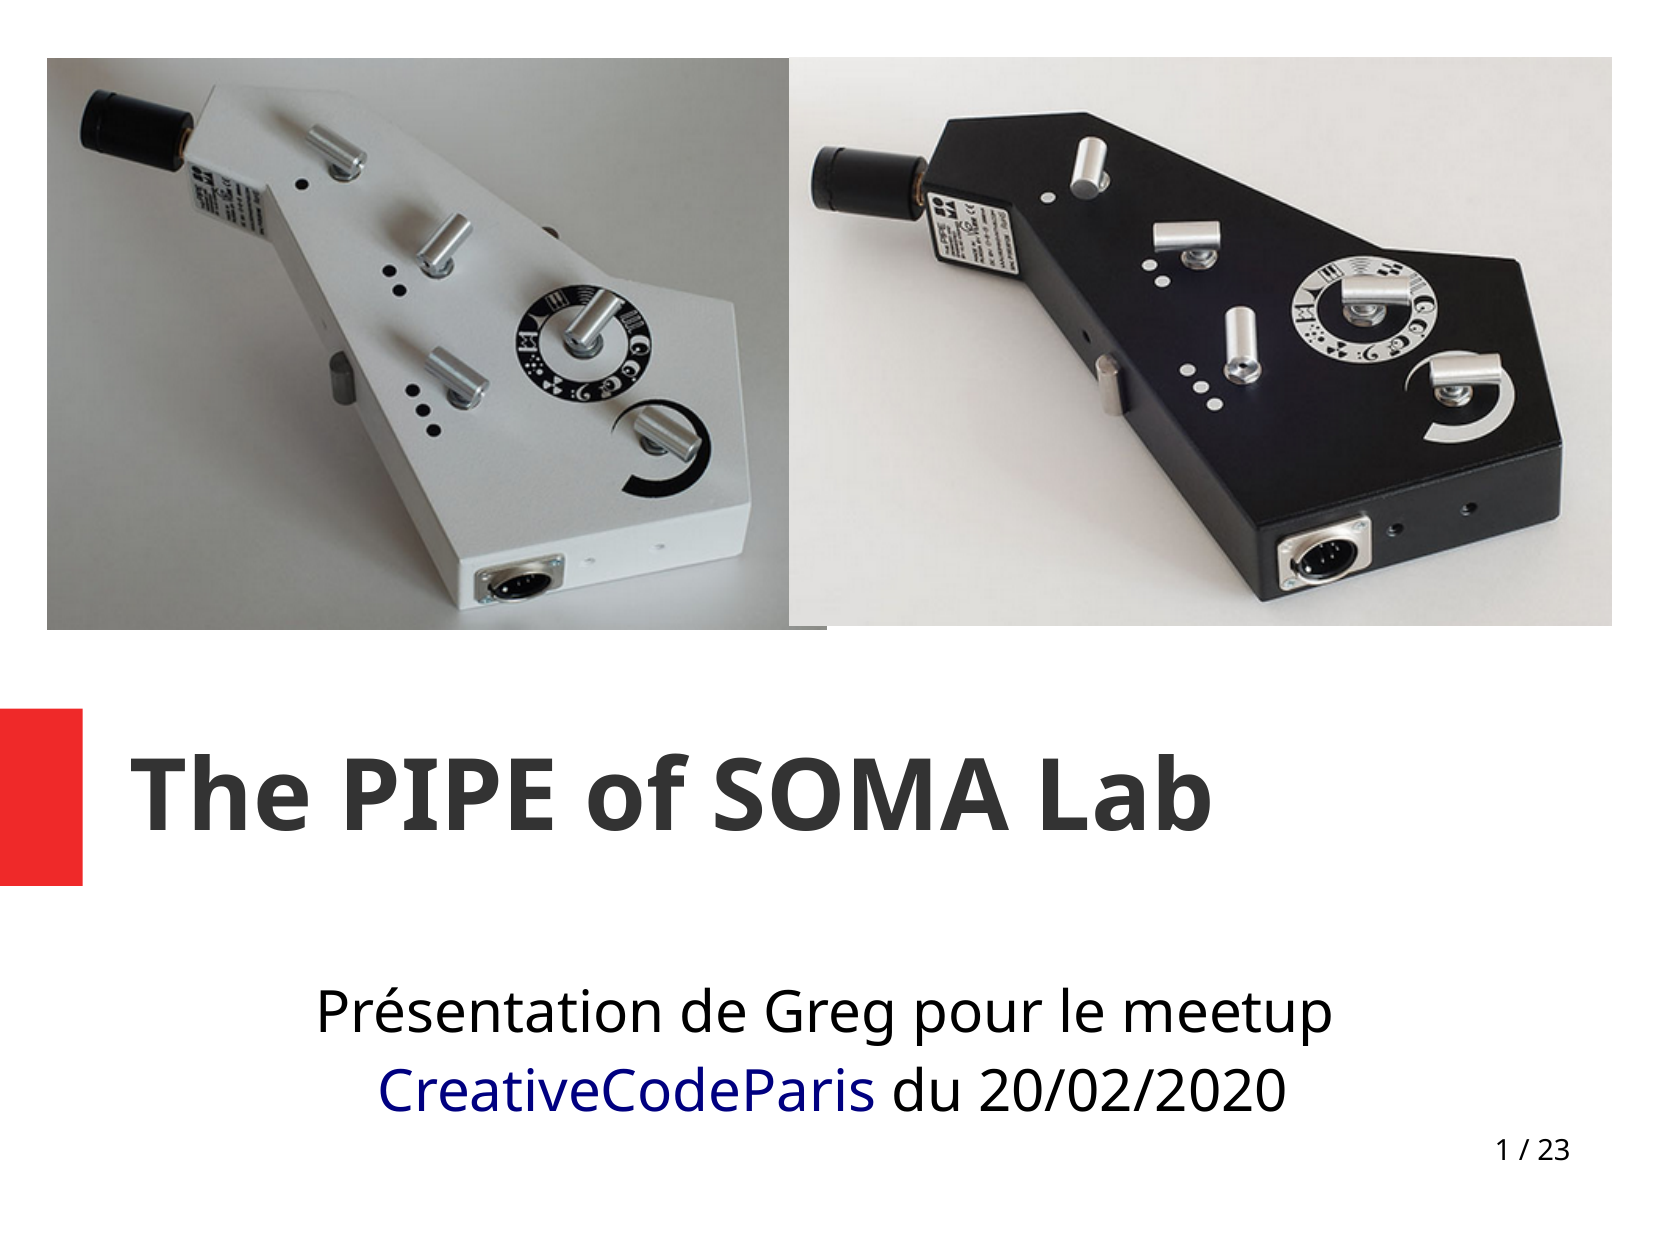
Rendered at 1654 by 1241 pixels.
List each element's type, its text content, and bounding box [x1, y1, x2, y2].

title The PIPE of SOMA Lab [129, 655, 1536, 928]
picture [47, 57, 1612, 630]
subtitle Présentation de Greg pour le meetup CreativeCodeParis du 20/02/2020 [129, 968, 1536, 1130]
